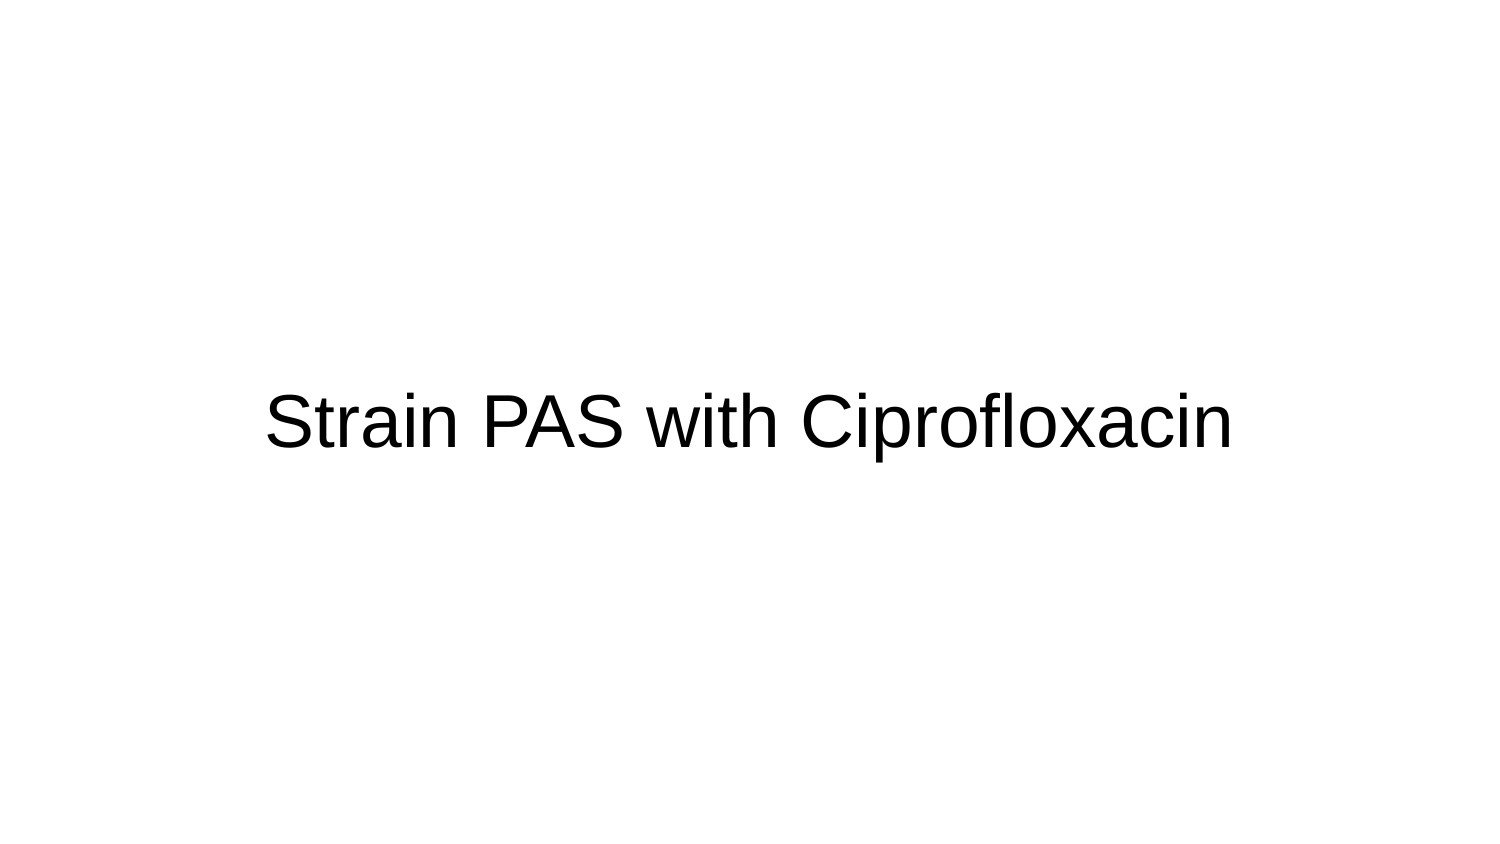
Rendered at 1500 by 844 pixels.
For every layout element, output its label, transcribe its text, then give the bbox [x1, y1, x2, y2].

title Strain PAS with Ciprofloxacin [51, 352, 1449, 491]
